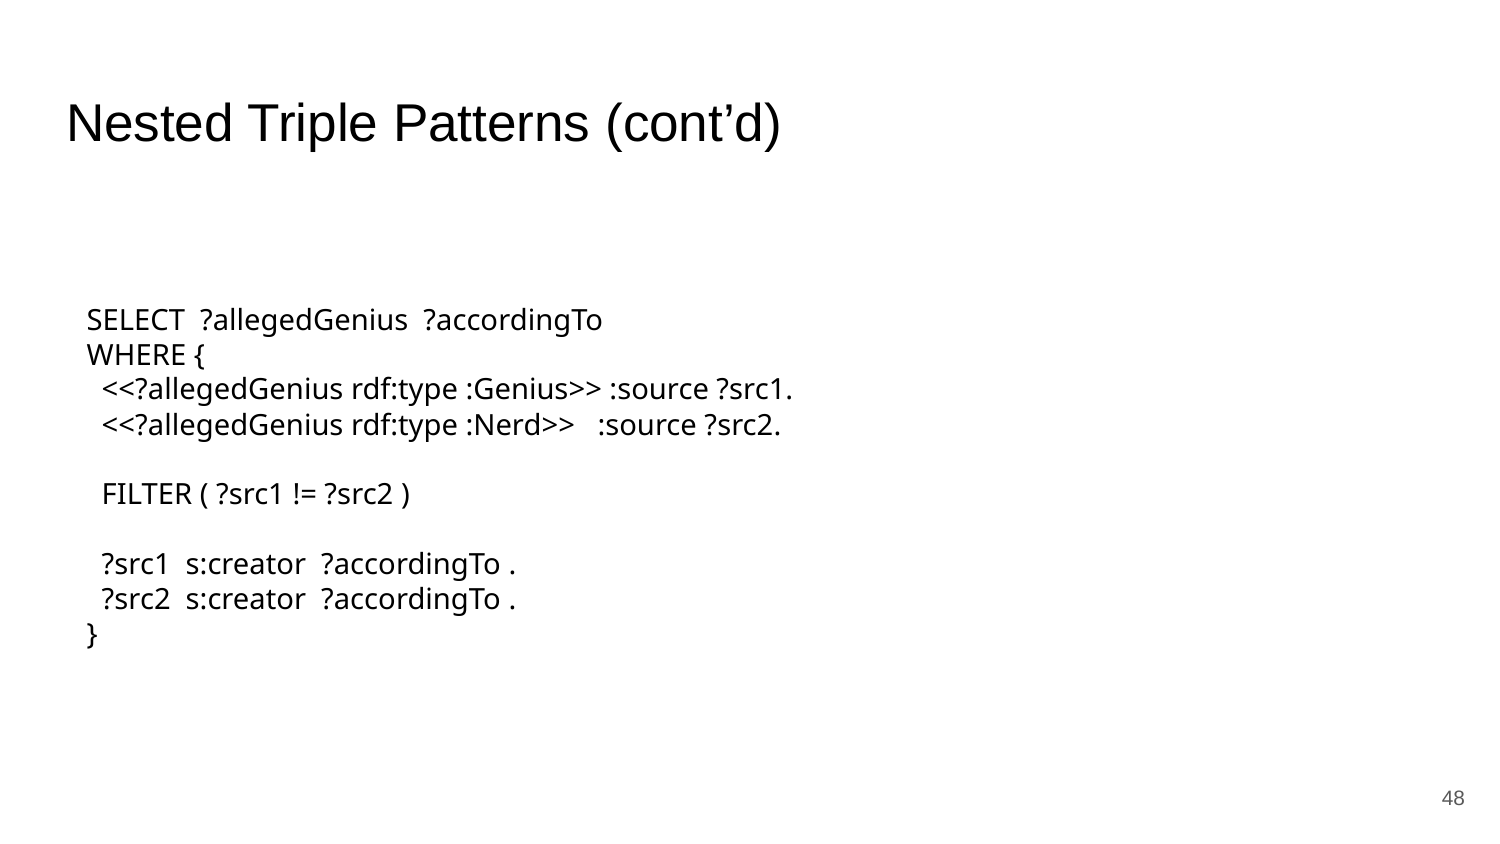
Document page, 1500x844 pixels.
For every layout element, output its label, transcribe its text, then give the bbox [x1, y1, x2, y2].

text_box SELECT ?allegedGenius ?accordingTo WHERE { <<?allegedGenius rdf:type :Genius>> :source ?src1. <<?allegedGenius rdf:type :Nerd>> :source ?src2. FILTER ( ?src1 != ?src2 ) ?src1 s:creator ?accordingTo . ?src2 s:creator ?accordingTo . } [71, 285, 870, 701]
title Nested Triple Patterns (cont’d) [51, 72, 1449, 167]
slide_number <number> [1389, 764, 1480, 830]
